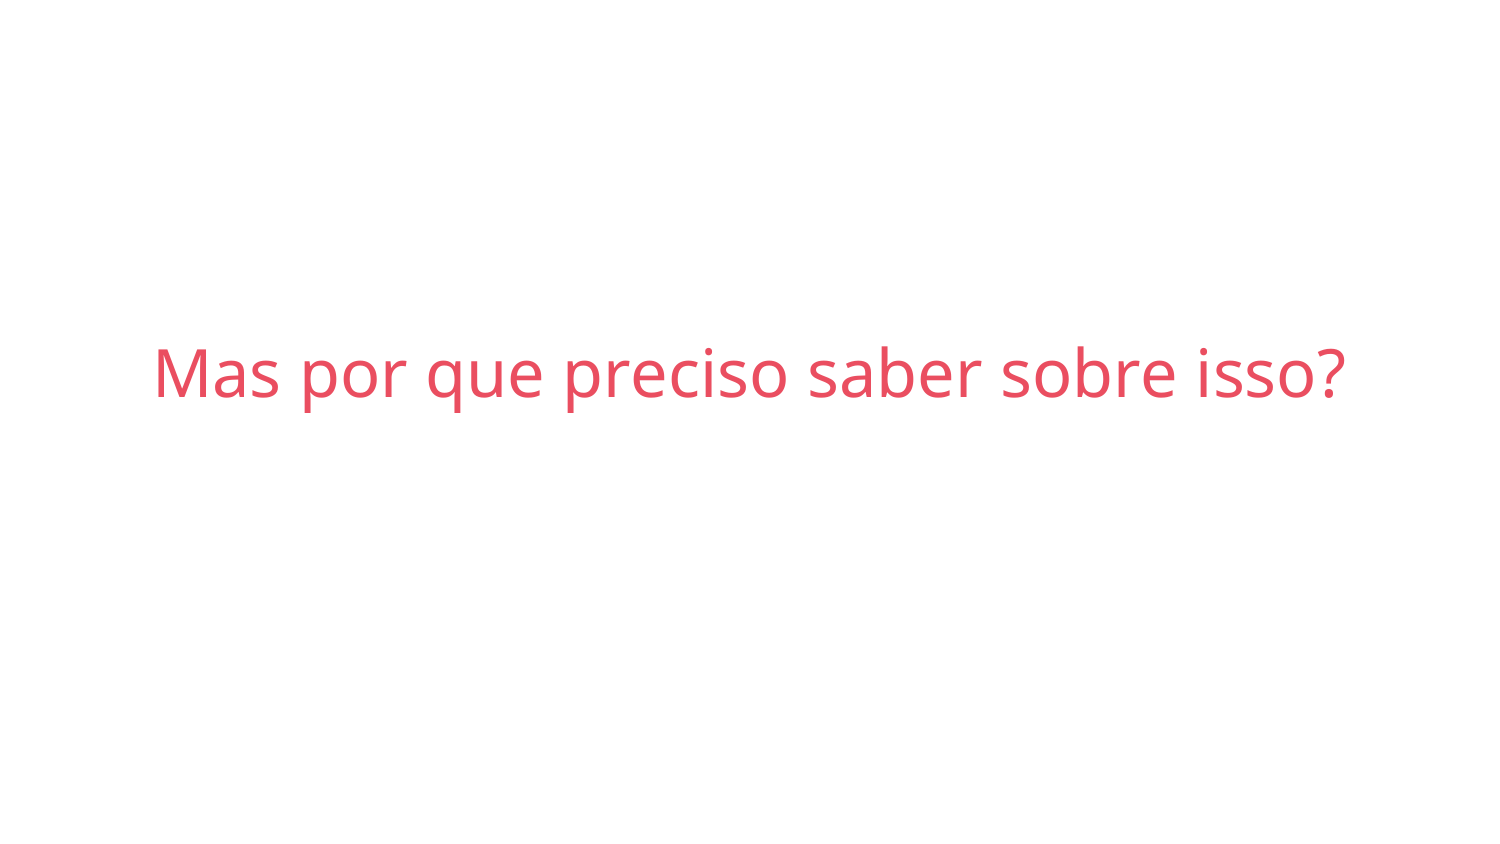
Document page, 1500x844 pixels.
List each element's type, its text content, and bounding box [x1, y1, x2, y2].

text_box Mas por que preciso saber sobre isso? [69, 262, 1431, 467]
